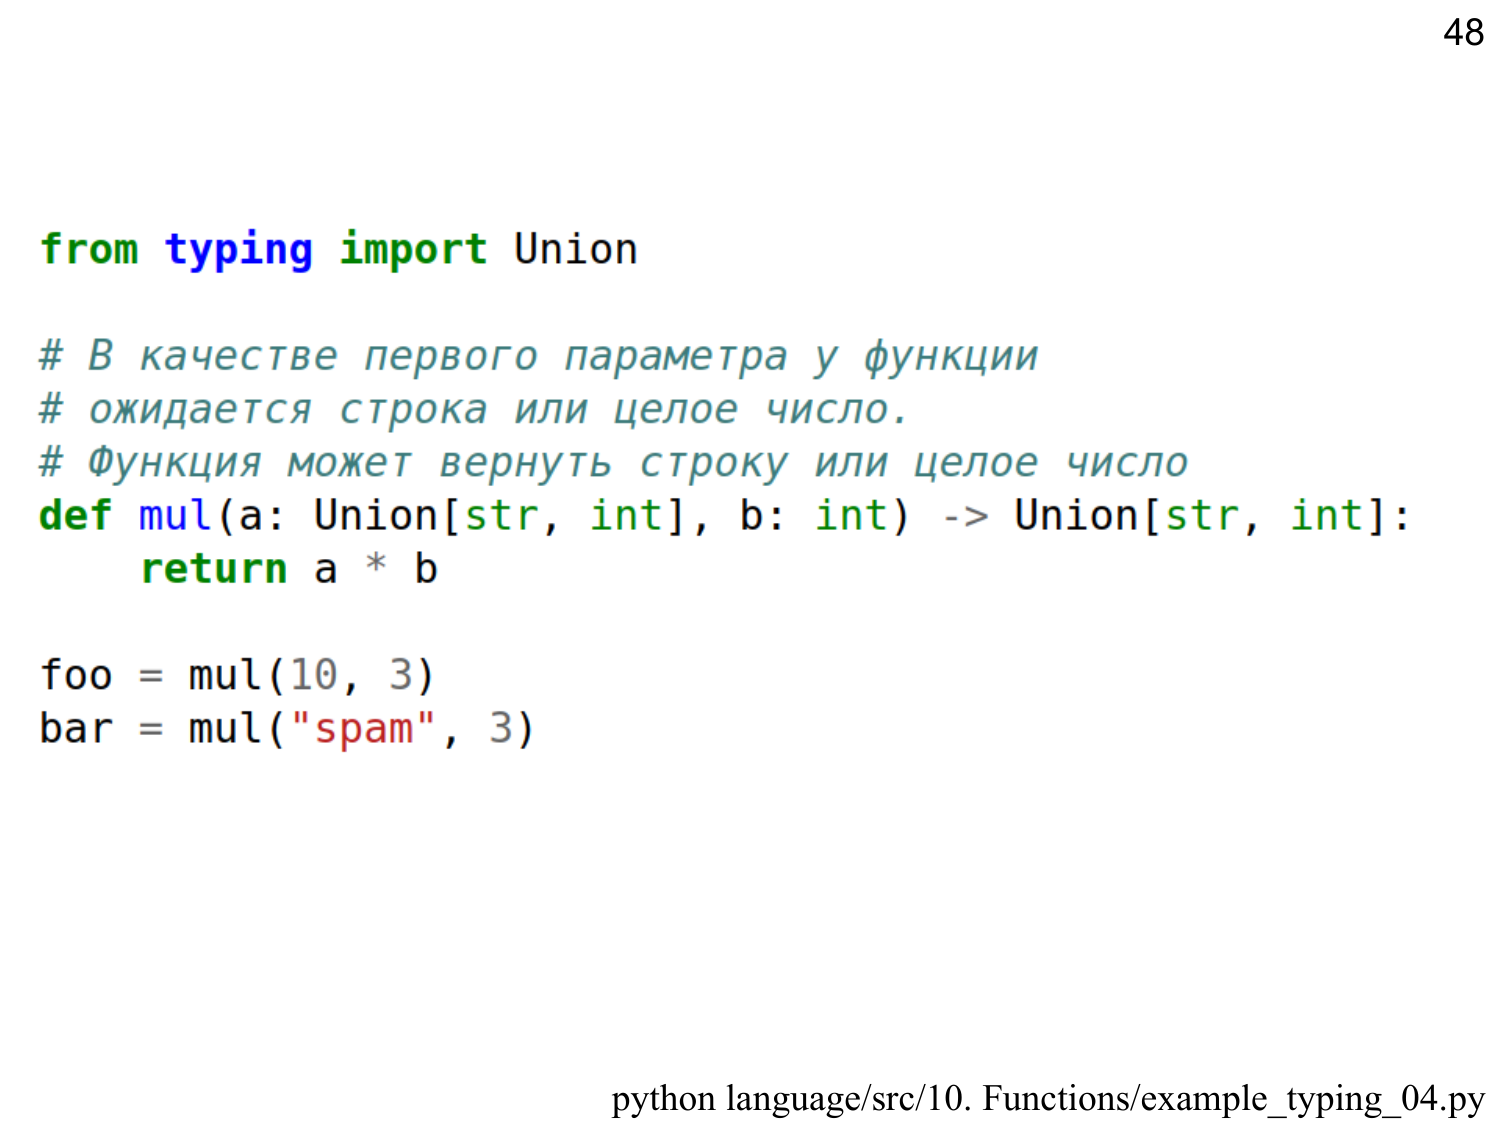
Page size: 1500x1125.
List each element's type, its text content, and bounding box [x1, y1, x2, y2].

text_box python language/src/10. Functions/example_typing_04.py [611, 1065, 1500, 1125]
picture [28, 212, 1426, 760]
